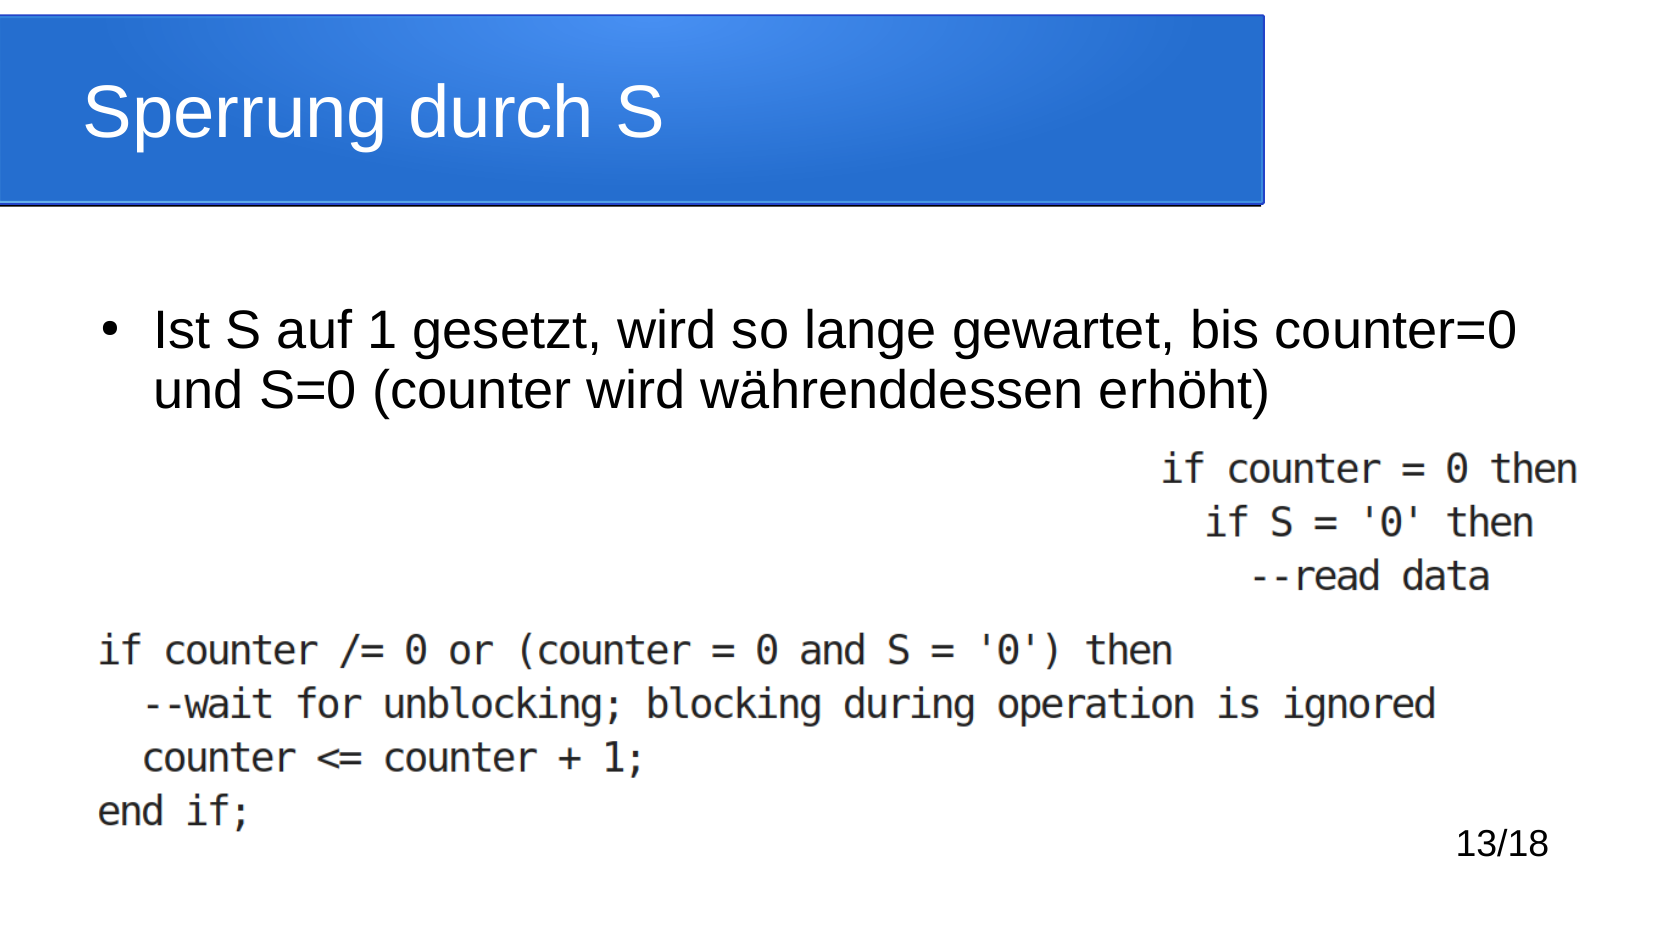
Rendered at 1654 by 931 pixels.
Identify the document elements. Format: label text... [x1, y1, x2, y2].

text_box 13/18 [1440, 814, 1630, 874]
picture [70, 614, 1453, 863]
title Sperrung durch S [82, 35, 1235, 189]
picture [1086, 448, 1654, 603]
list Ist S auf 1 gesetzt, wird so lange gewartet, bis counter=0 und S=0 (counter wird währenddessen erhöht) [82, 299, 1571, 814]
